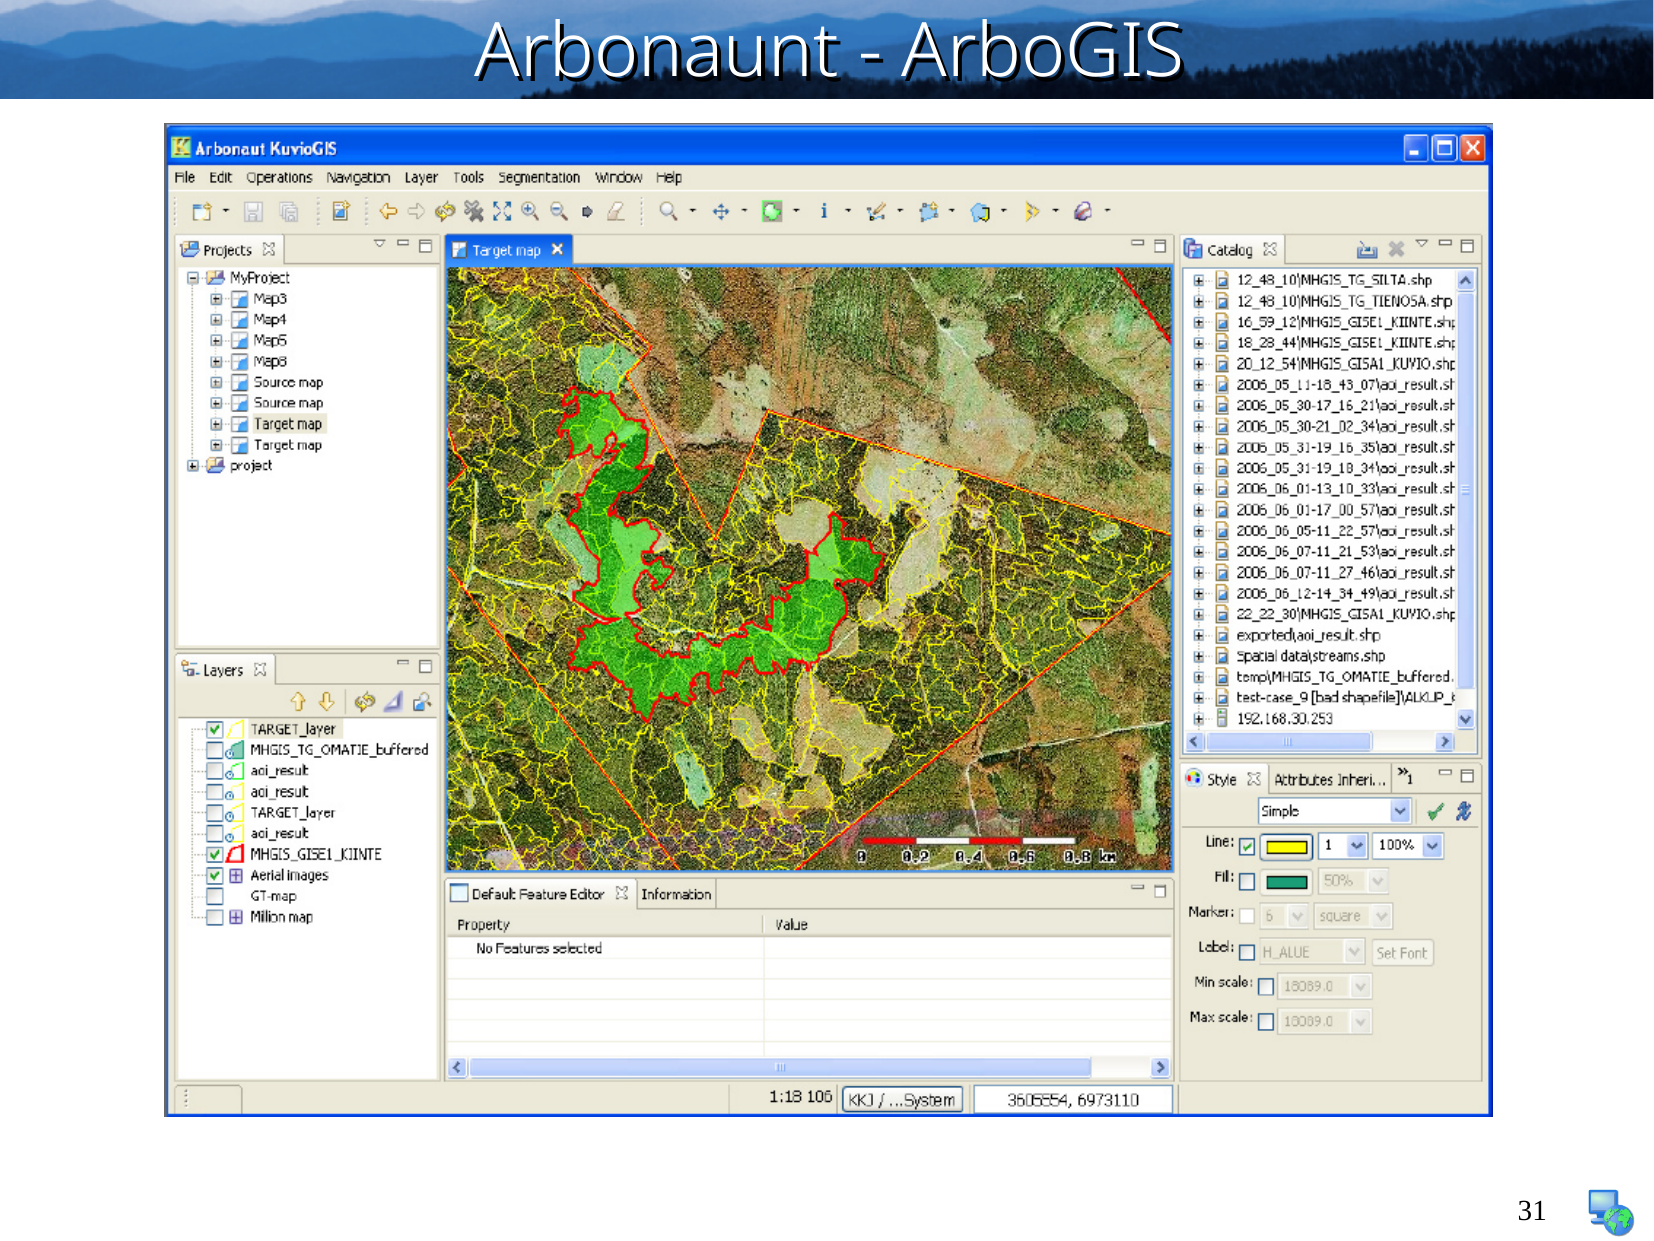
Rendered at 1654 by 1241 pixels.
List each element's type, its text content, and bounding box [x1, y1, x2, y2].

picture [164, 123, 1493, 1117]
title Arbonaunt - ArboGIS [49, 0, 1611, 96]
picture [0, 0, 1654, 99]
picture [1588, 1189, 1635, 1238]
